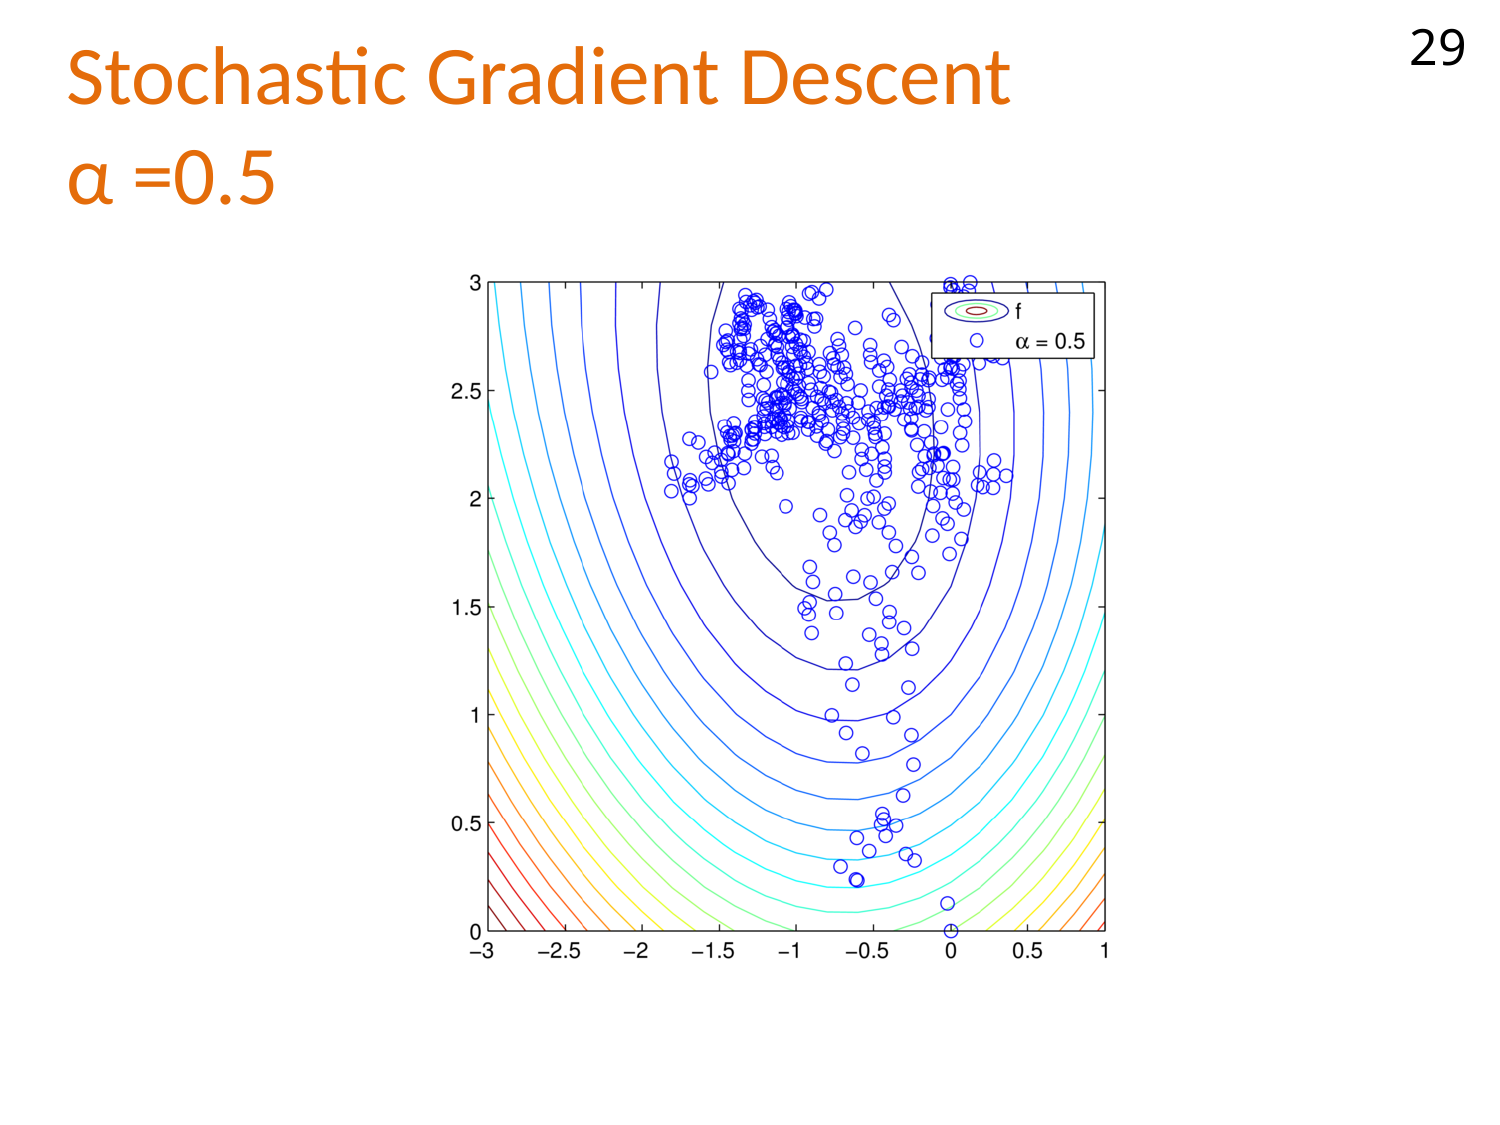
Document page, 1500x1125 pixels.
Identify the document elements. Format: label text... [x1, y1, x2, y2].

picture [384, 222, 1180, 1018]
text_box Stochastic Gradient Descent α =0.5 [51, 27, 1432, 215]
